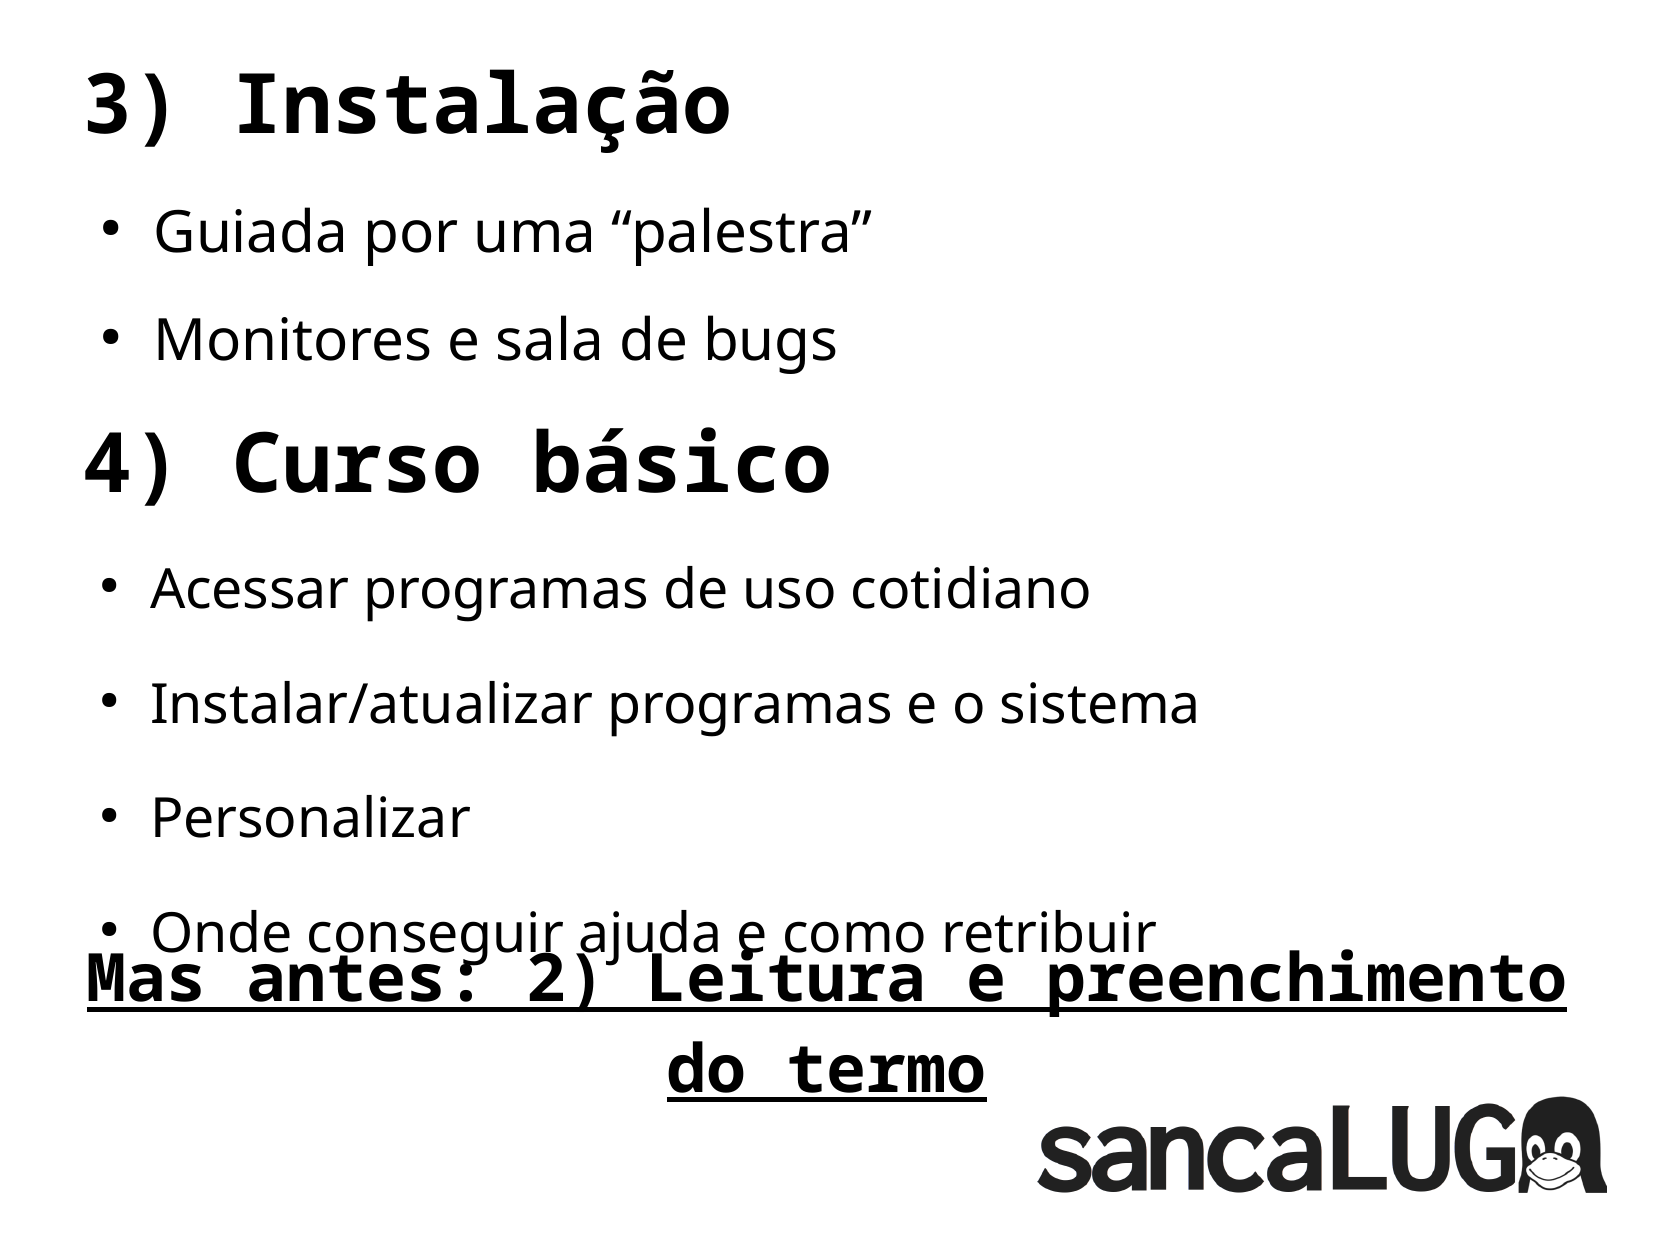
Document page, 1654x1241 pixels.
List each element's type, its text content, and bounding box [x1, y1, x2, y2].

title Mas antes: 2) Leitura e preenchimento do termo [41, 917, 1613, 1125]
title 4) Curso básico [82, 356, 1571, 538]
list Guiada por uma “palestra” Monitores e sala de bugs [82, 189, 1571, 356]
list Acessar programas de uso cotidiano Instalar/atualizar programas e o sistema Personalizar Onde conseguir ajuda e como retribuir [82, 538, 1571, 969]
picture [1037, 1125, 1607, 1193]
title 3) Instalação [82, 37, 1571, 166]
